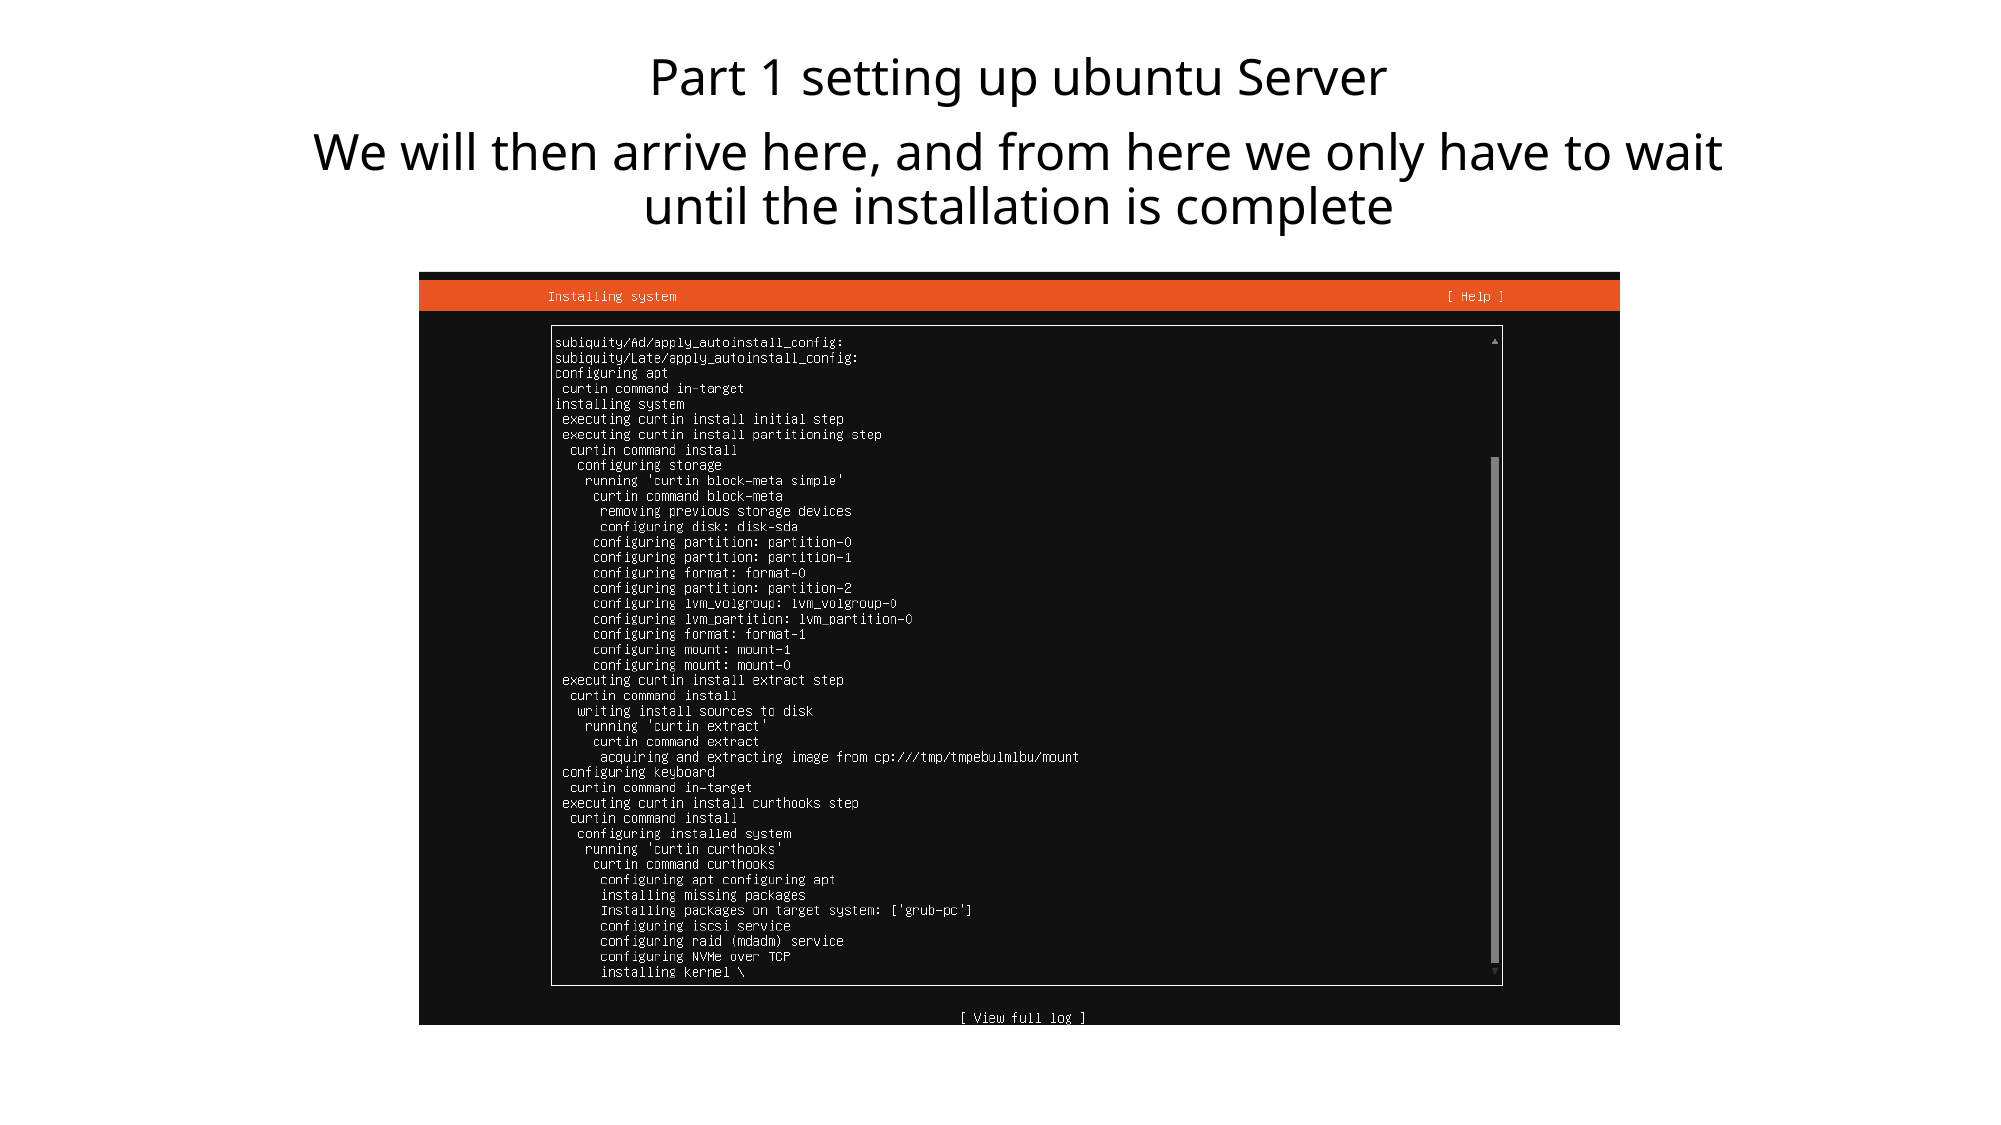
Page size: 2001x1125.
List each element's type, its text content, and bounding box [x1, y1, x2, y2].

picture [419, 271, 1620, 1025]
subtitle Part 1 setting up ubuntu Server We will then arrive here, and from here we only have to wait until the installation is complete [269, 45, 1770, 271]
